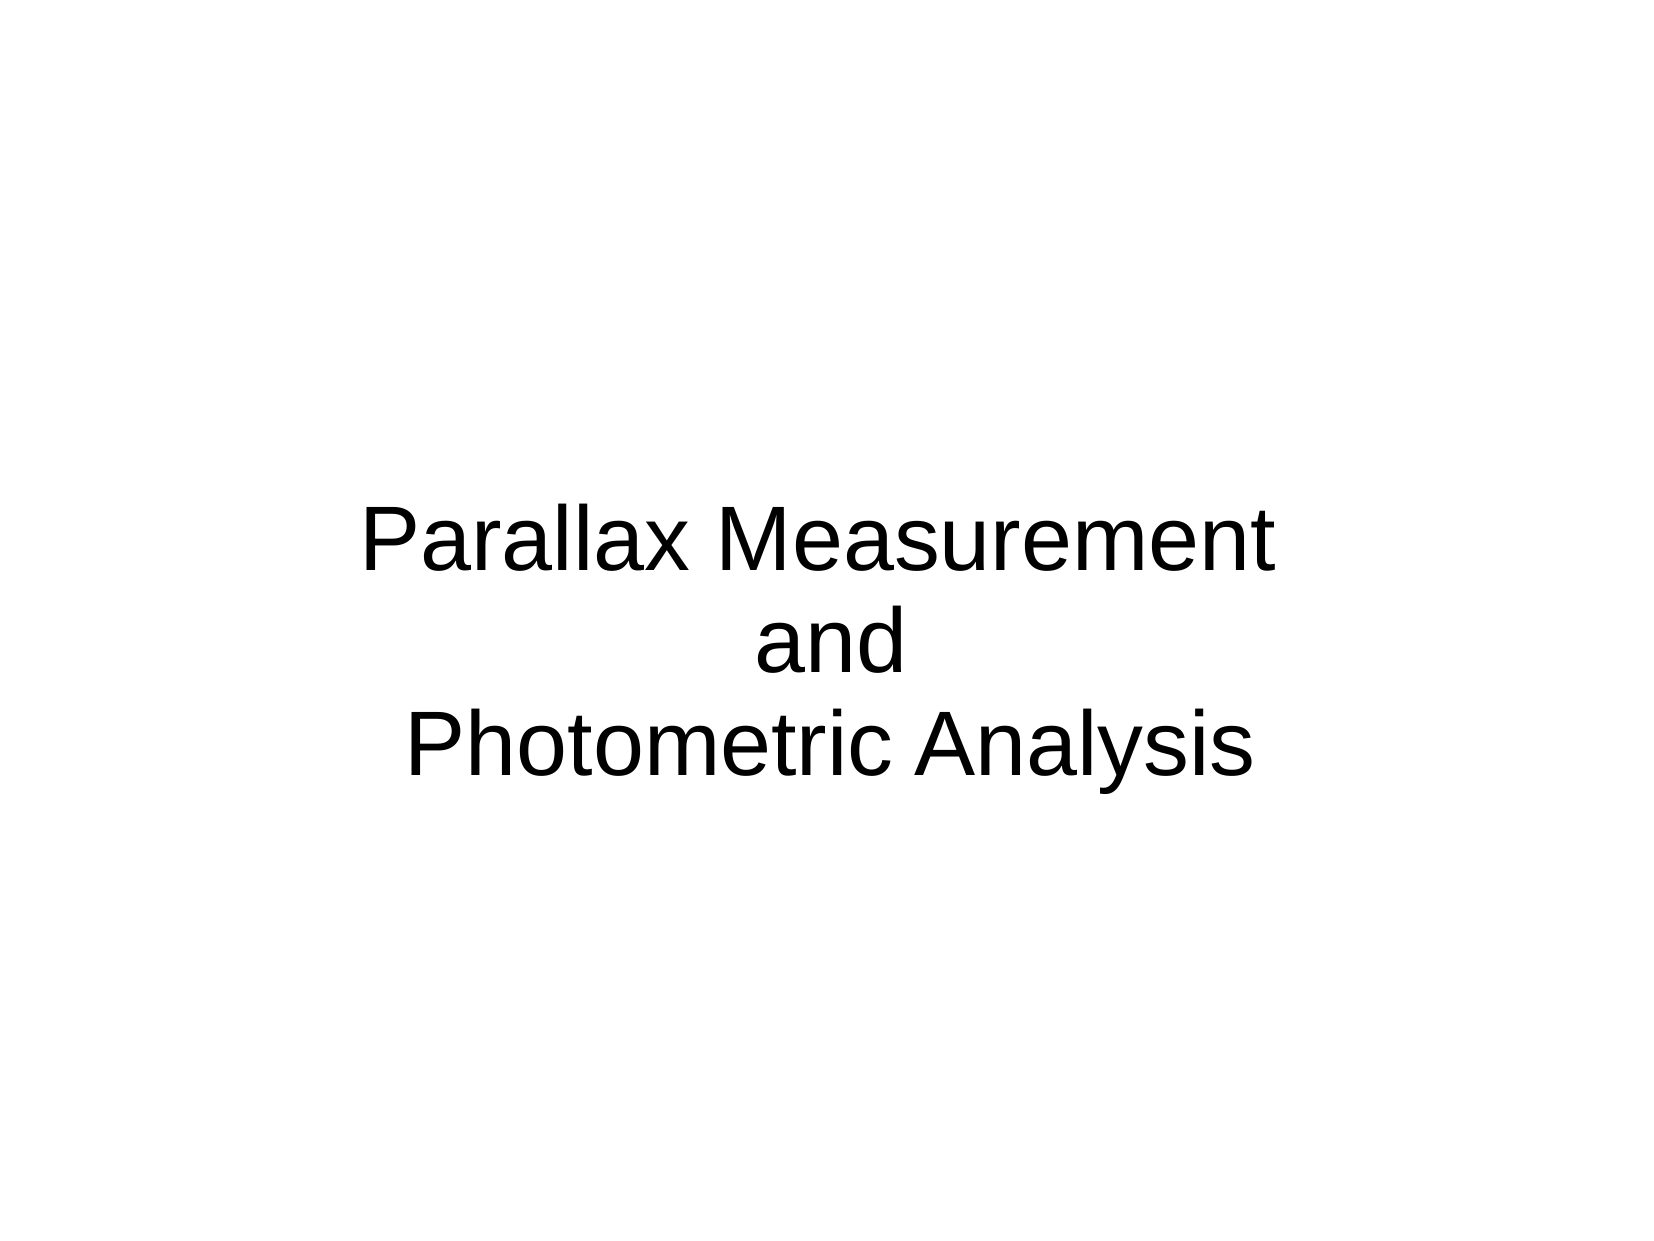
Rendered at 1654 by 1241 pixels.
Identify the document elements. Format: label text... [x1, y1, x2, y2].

title Parallax Measurement and Photometric Analysis [87, 487, 1575, 796]
